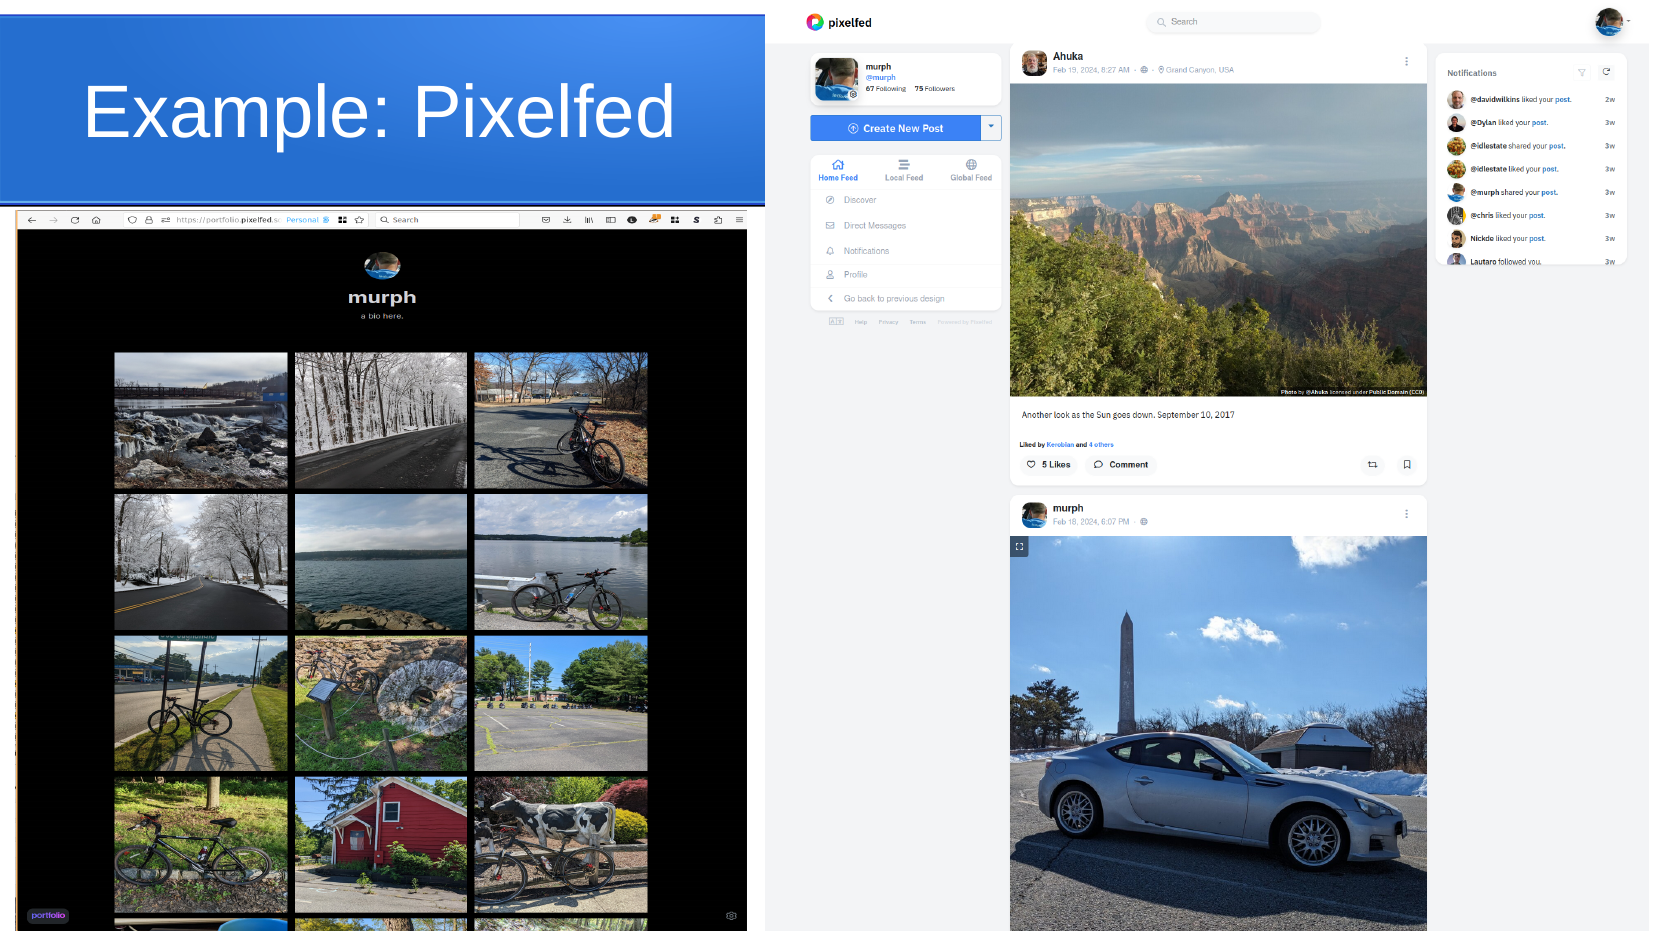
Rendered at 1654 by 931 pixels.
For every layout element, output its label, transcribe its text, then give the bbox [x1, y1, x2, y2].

picture [765, 1, 1649, 931]
title Example: Pixelfed [82, 35, 765, 189]
picture [15, 210, 747, 931]
